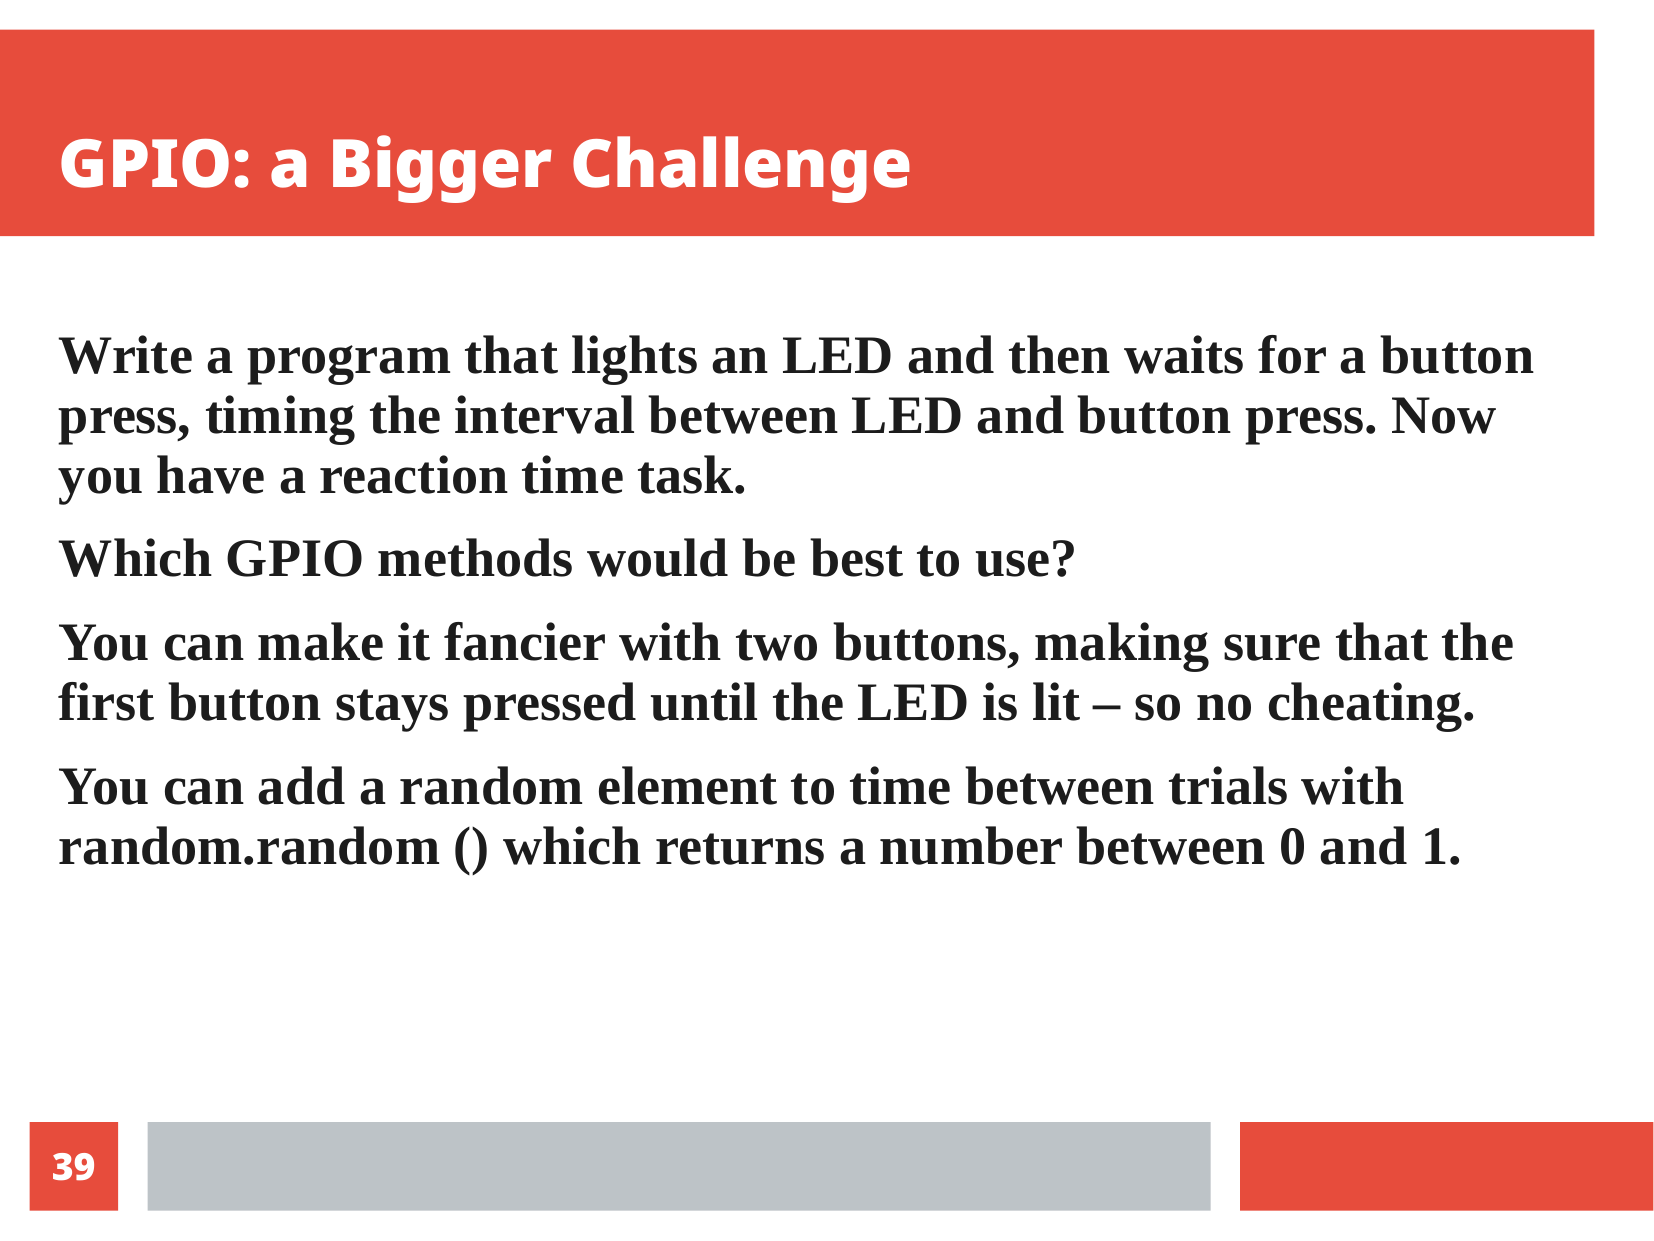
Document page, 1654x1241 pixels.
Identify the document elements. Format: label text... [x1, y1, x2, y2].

title GPIO: a Bigger Challenge [59, 59, 1595, 207]
list Write a program that lights an LED and then waits for a button press, timing the interval between LED and button press. Now you have a reaction time task. Which GPIO methods would be best to use? You can make it fancier with two buttons, making sure that the first button stays pressed until the LED is lit – so no cheating. You can add a random element to time between trials with random.random () which returns a number between 0 and 1. [59, 324, 1565, 1093]
